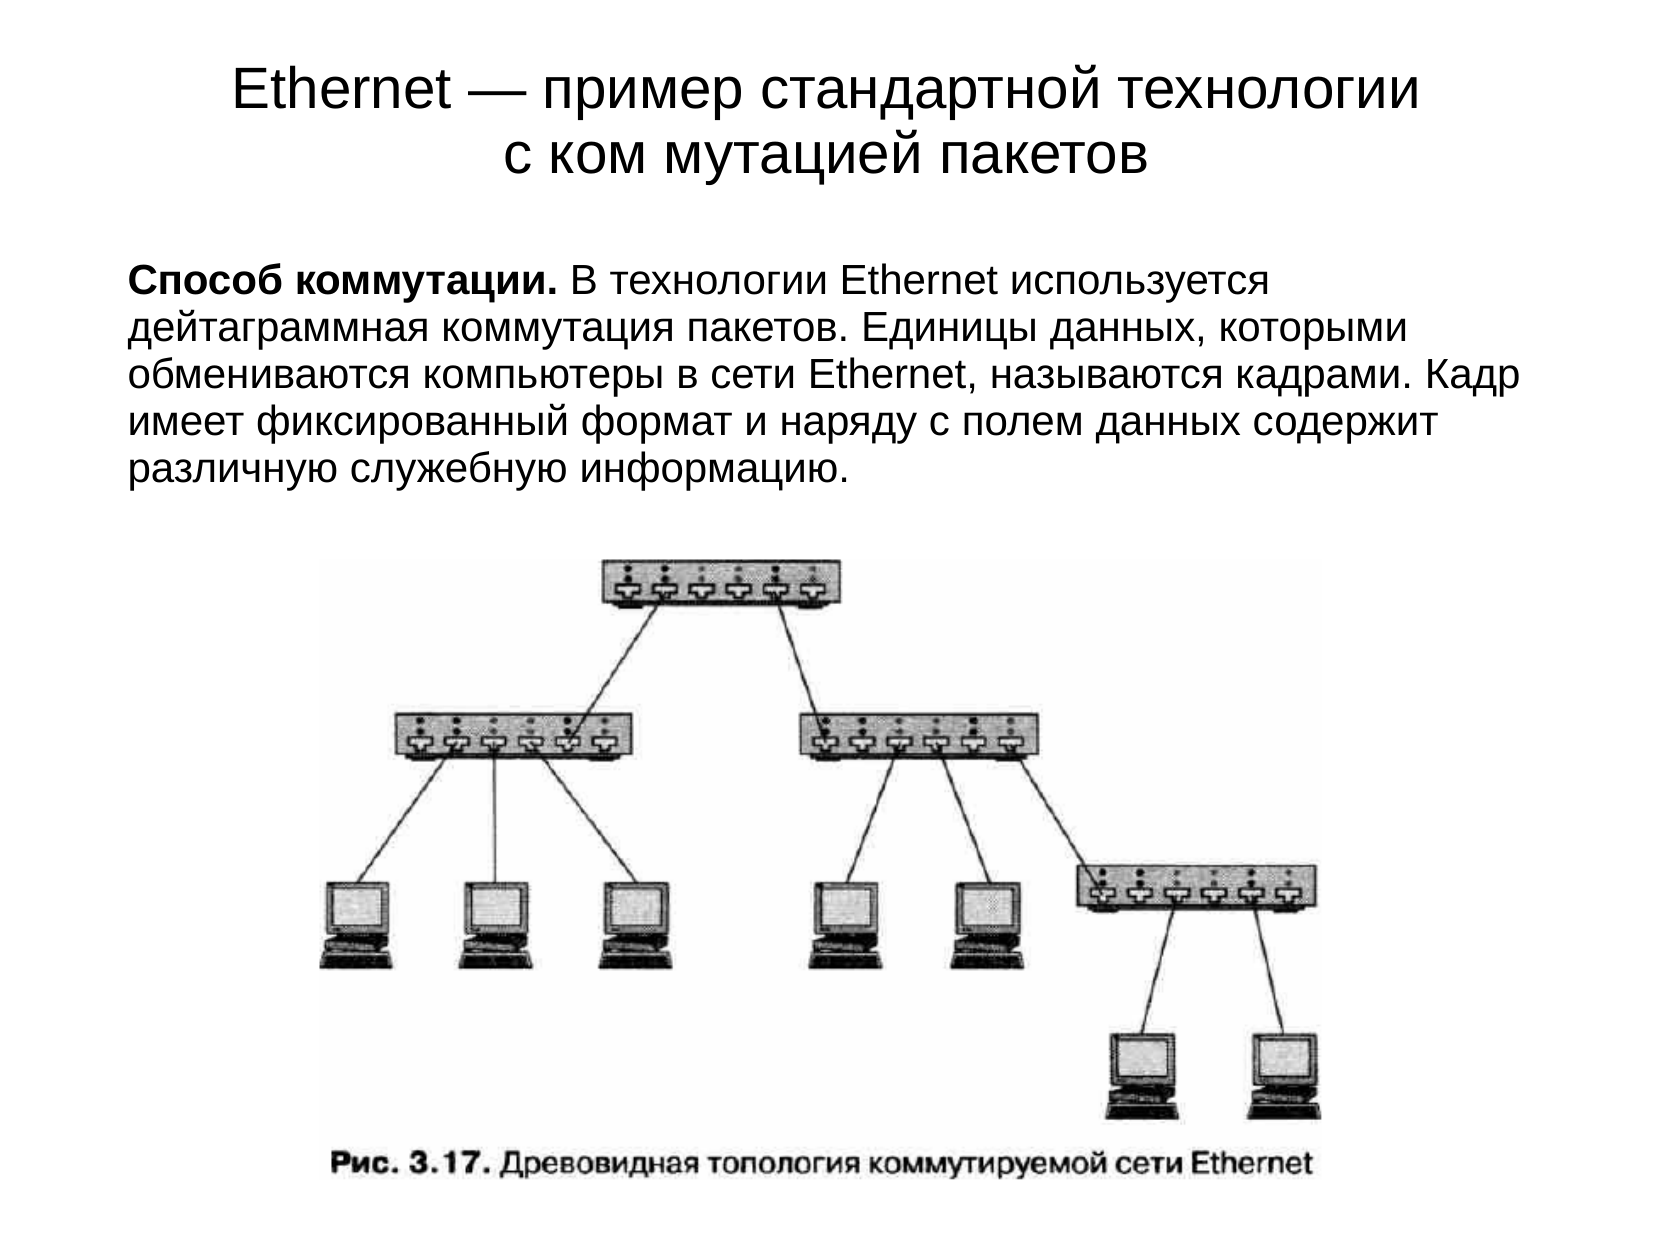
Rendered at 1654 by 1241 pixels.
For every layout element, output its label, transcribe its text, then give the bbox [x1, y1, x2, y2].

list Способ коммутации. В технологии Ethernet используется дейтаграммная коммутация пакетов. Единицы данных, которыми обмениваются компьютеры в сети Ethernet, называются кадрами. Кадр имеет фиксированный формат и наряду с полем данных содержит различную служебную информацию. [82, 256, 1571, 497]
picture [269, 531, 1347, 1193]
title Ethernet — пример стандартной технологии с ком мутацией пакетов [82, 49, 1571, 256]
